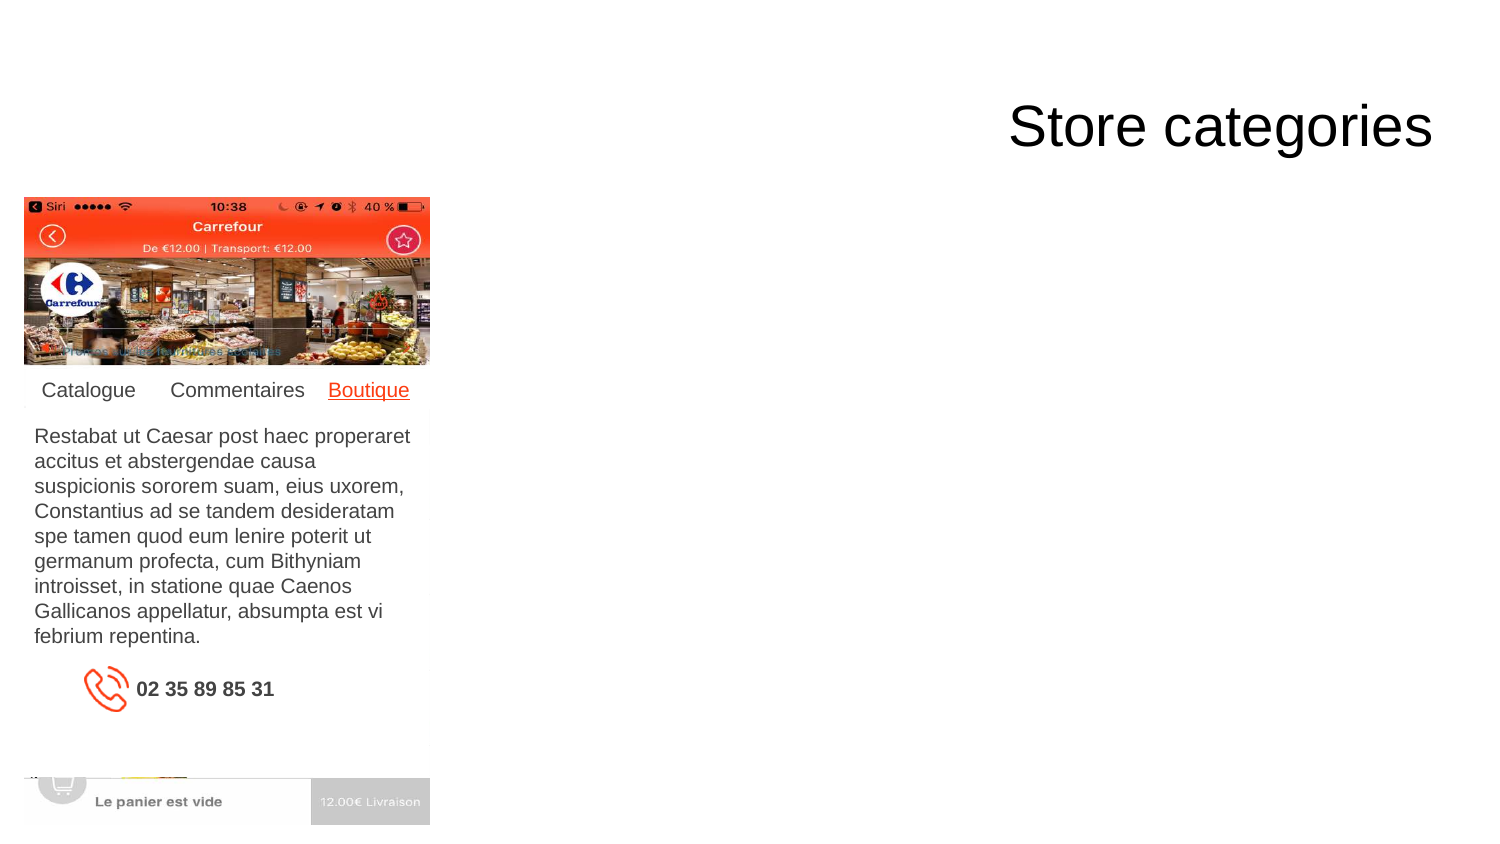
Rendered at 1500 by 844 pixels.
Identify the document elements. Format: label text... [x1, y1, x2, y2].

text_box Catalogue Commentaires Boutique [26, 370, 432, 408]
text_box 02 35 89 85 31 [121, 660, 298, 705]
picture [24, 777, 430, 825]
text_box Restabat ut Caesar post haec properaret accitus et abstergendae causa suspicionis sororem suam, eius uxorem, Constantius ad se tandem desideratam spe tamen quod eum lenire poterit ut germanum profecta, cum Bithyniam introisset, in statione quae Caenos Gallicanos appellatur, absumpta est vi febrium repentina. [19, 407, 430, 777]
picture [84, 666, 129, 712]
title Store categories [51, 72, 1449, 167]
picture [24, 197, 430, 407]
